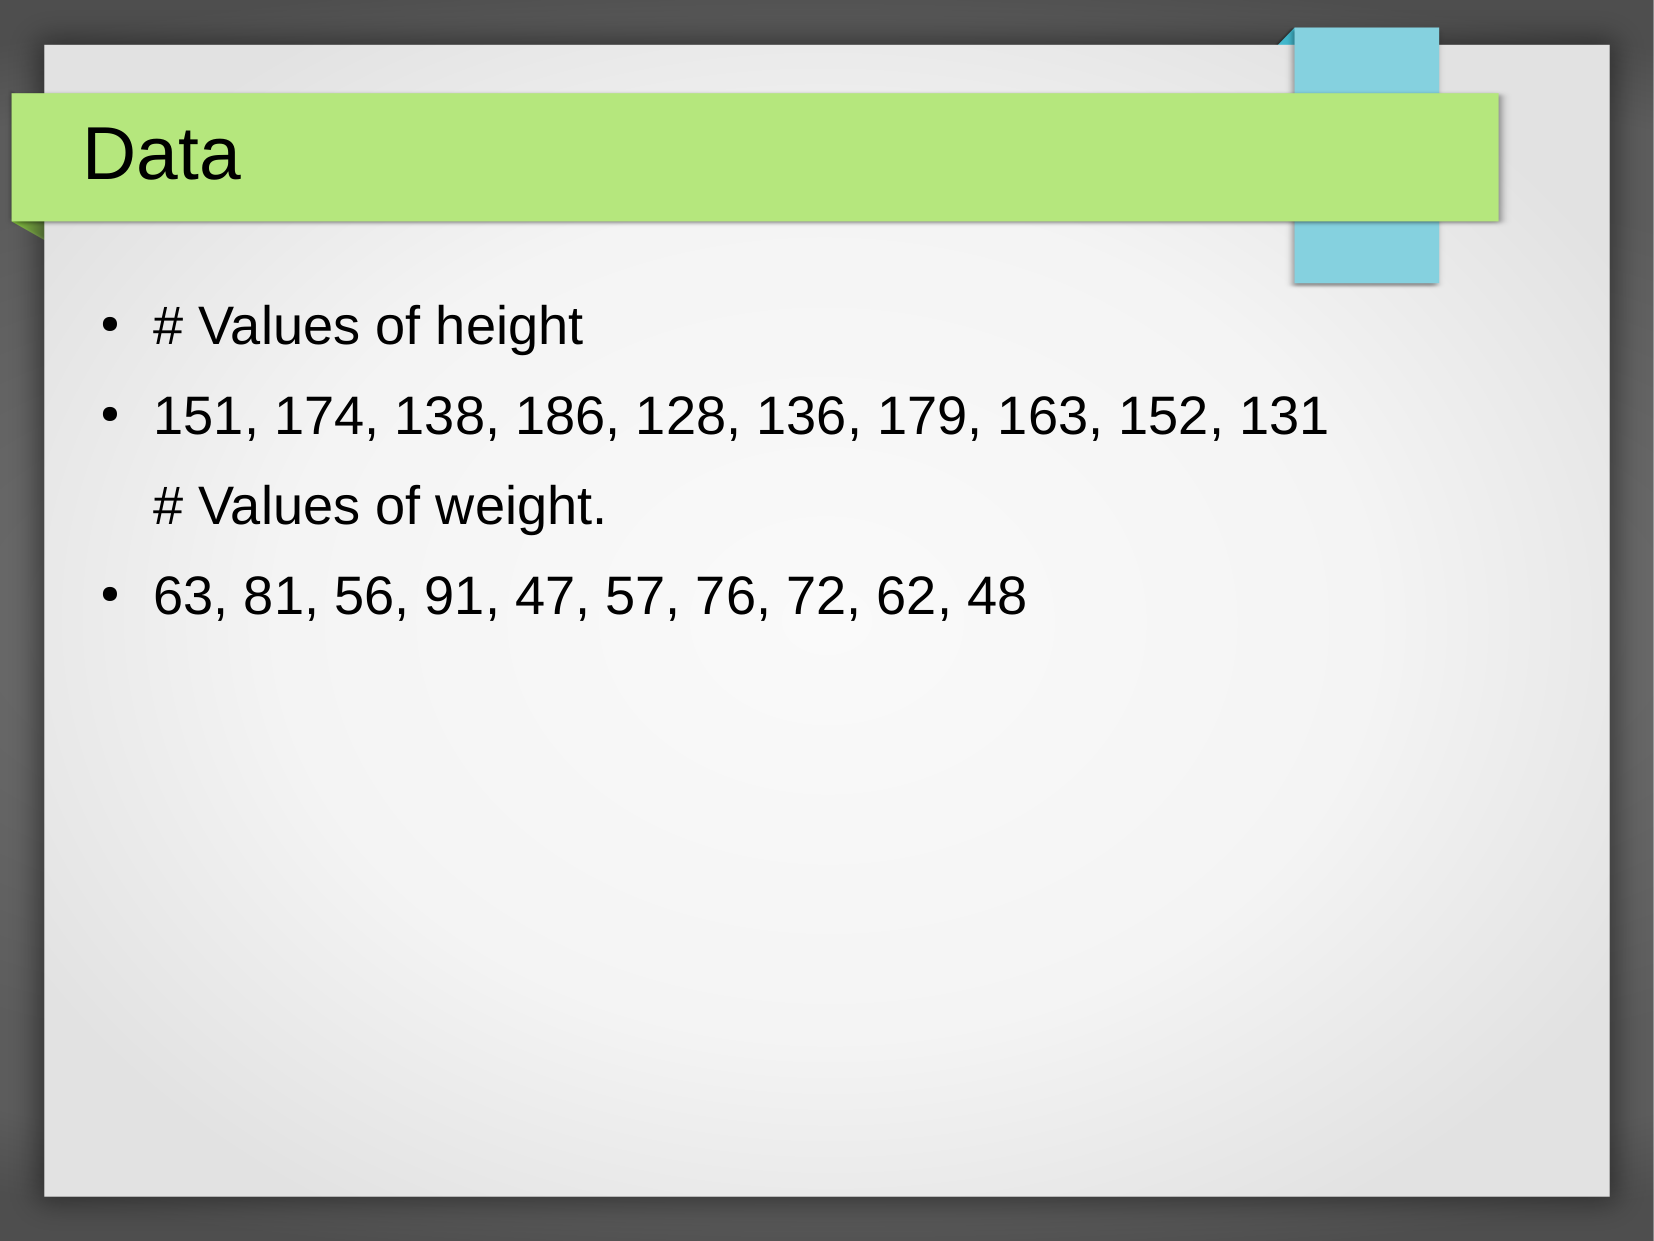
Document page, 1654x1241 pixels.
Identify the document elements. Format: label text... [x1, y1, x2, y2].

picture [0, 0, 1654, 1241]
title Data [82, 94, 1264, 213]
list # Values of height 151, 174, 138, 186, 128, 136, 179, 163, 152, 131 # Values of weight. 63, 81, 56, 91, 47, 57, 76, 72, 62, 48 [82, 295, 1571, 1015]
